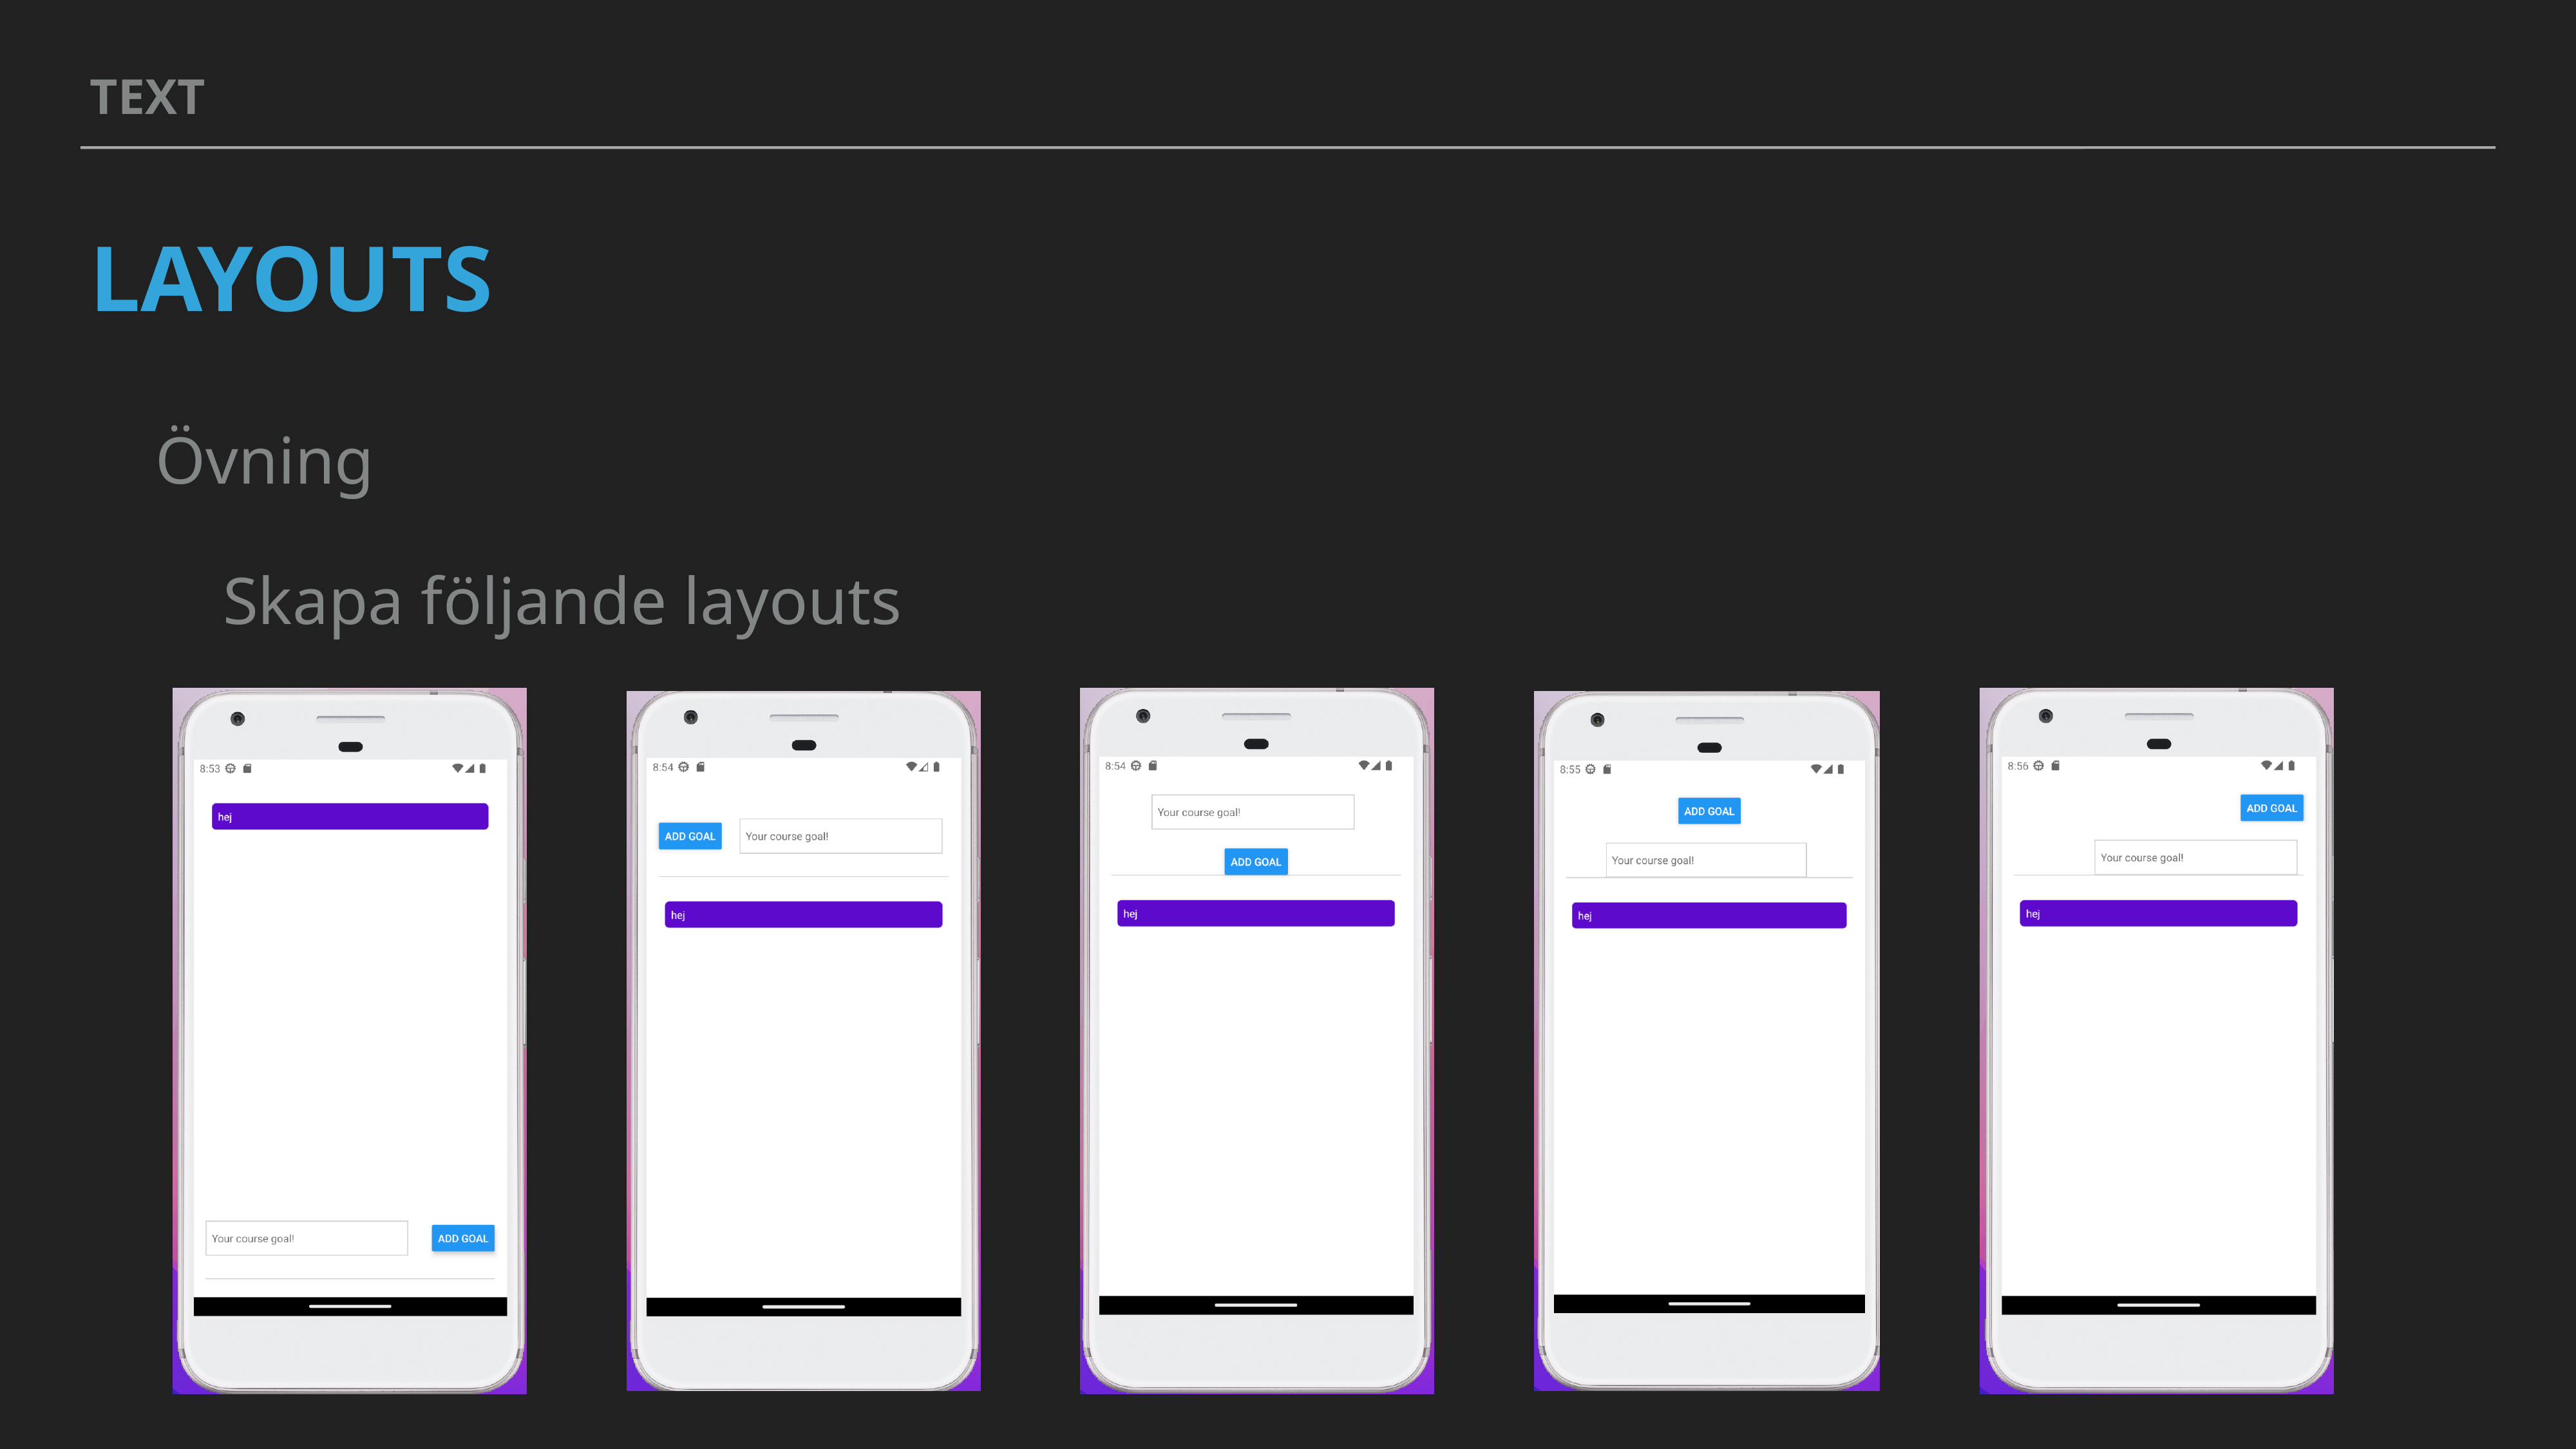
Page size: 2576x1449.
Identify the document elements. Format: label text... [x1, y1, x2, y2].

picture [173, 688, 527, 1394]
text_box Layouts [80, 228, 2496, 336]
picture [627, 691, 981, 1391]
picture [1534, 691, 1880, 1391]
text_box Övning Skapa följande layouts [80, 410, 2496, 1318]
picture [1080, 688, 1434, 1394]
picture [1980, 688, 2334, 1394]
